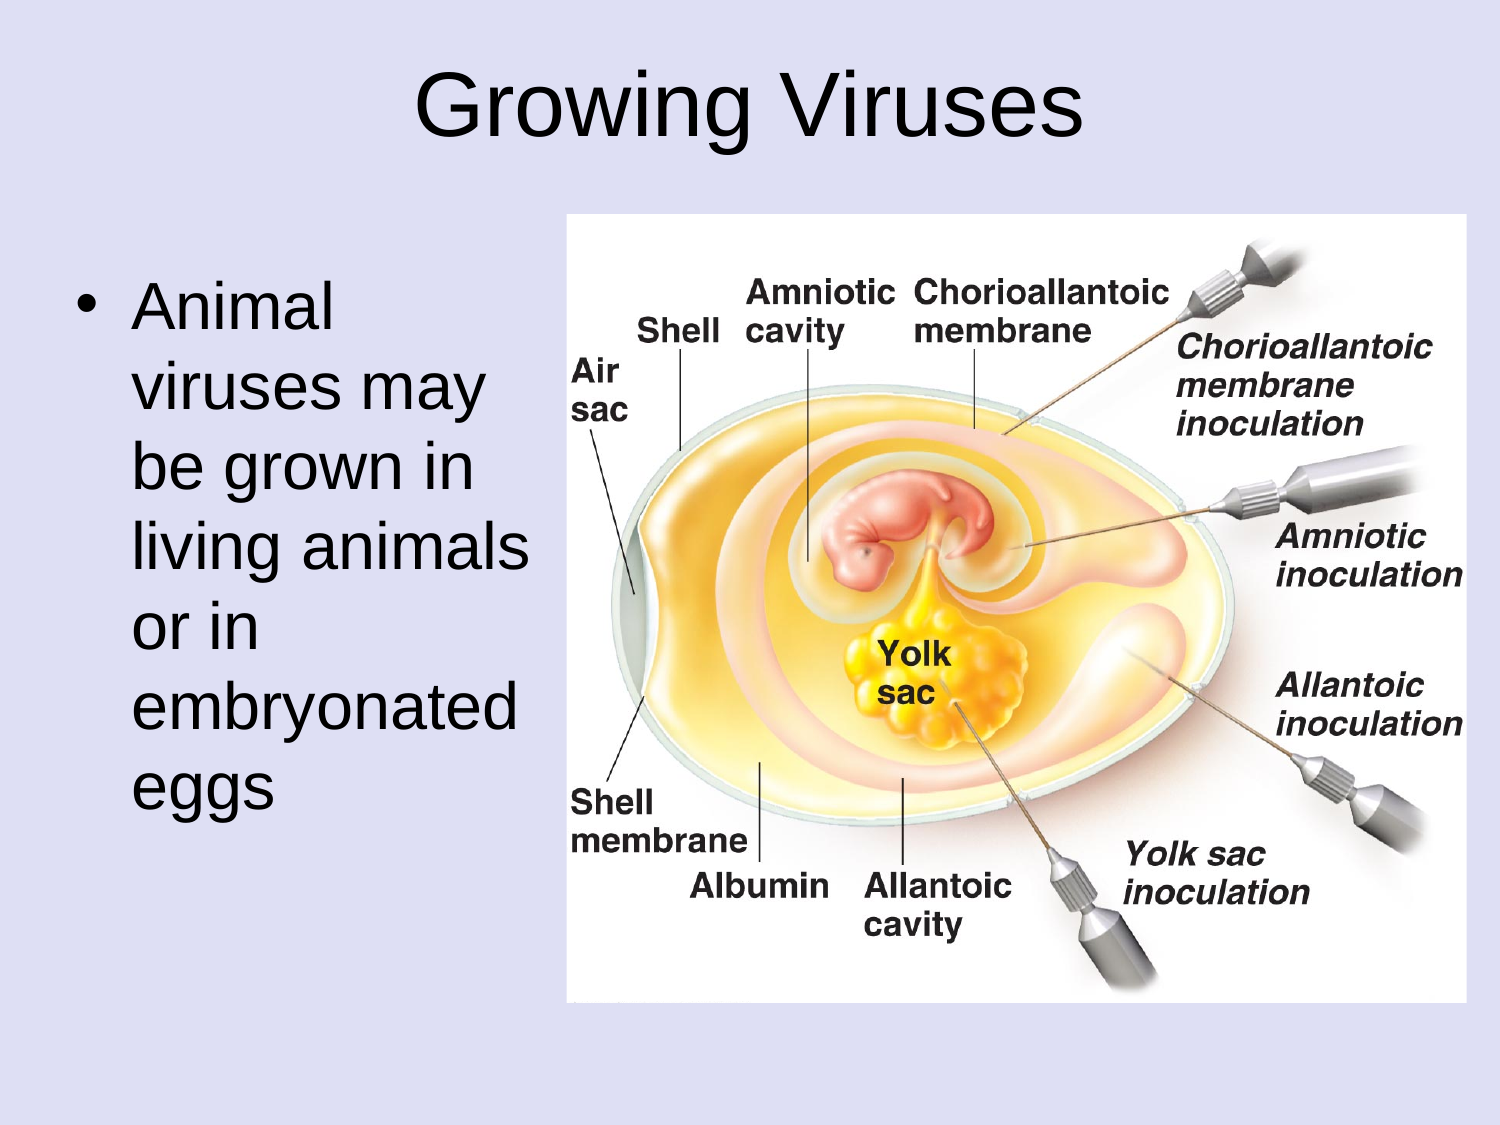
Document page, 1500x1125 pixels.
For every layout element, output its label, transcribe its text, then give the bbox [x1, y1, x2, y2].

picture [566, 214, 1467, 1003]
title Growing Viruses [75, 45, 1426, 233]
list Animal viruses may be grown in living animals or in embryonated eggs [75, 262, 550, 1005]
